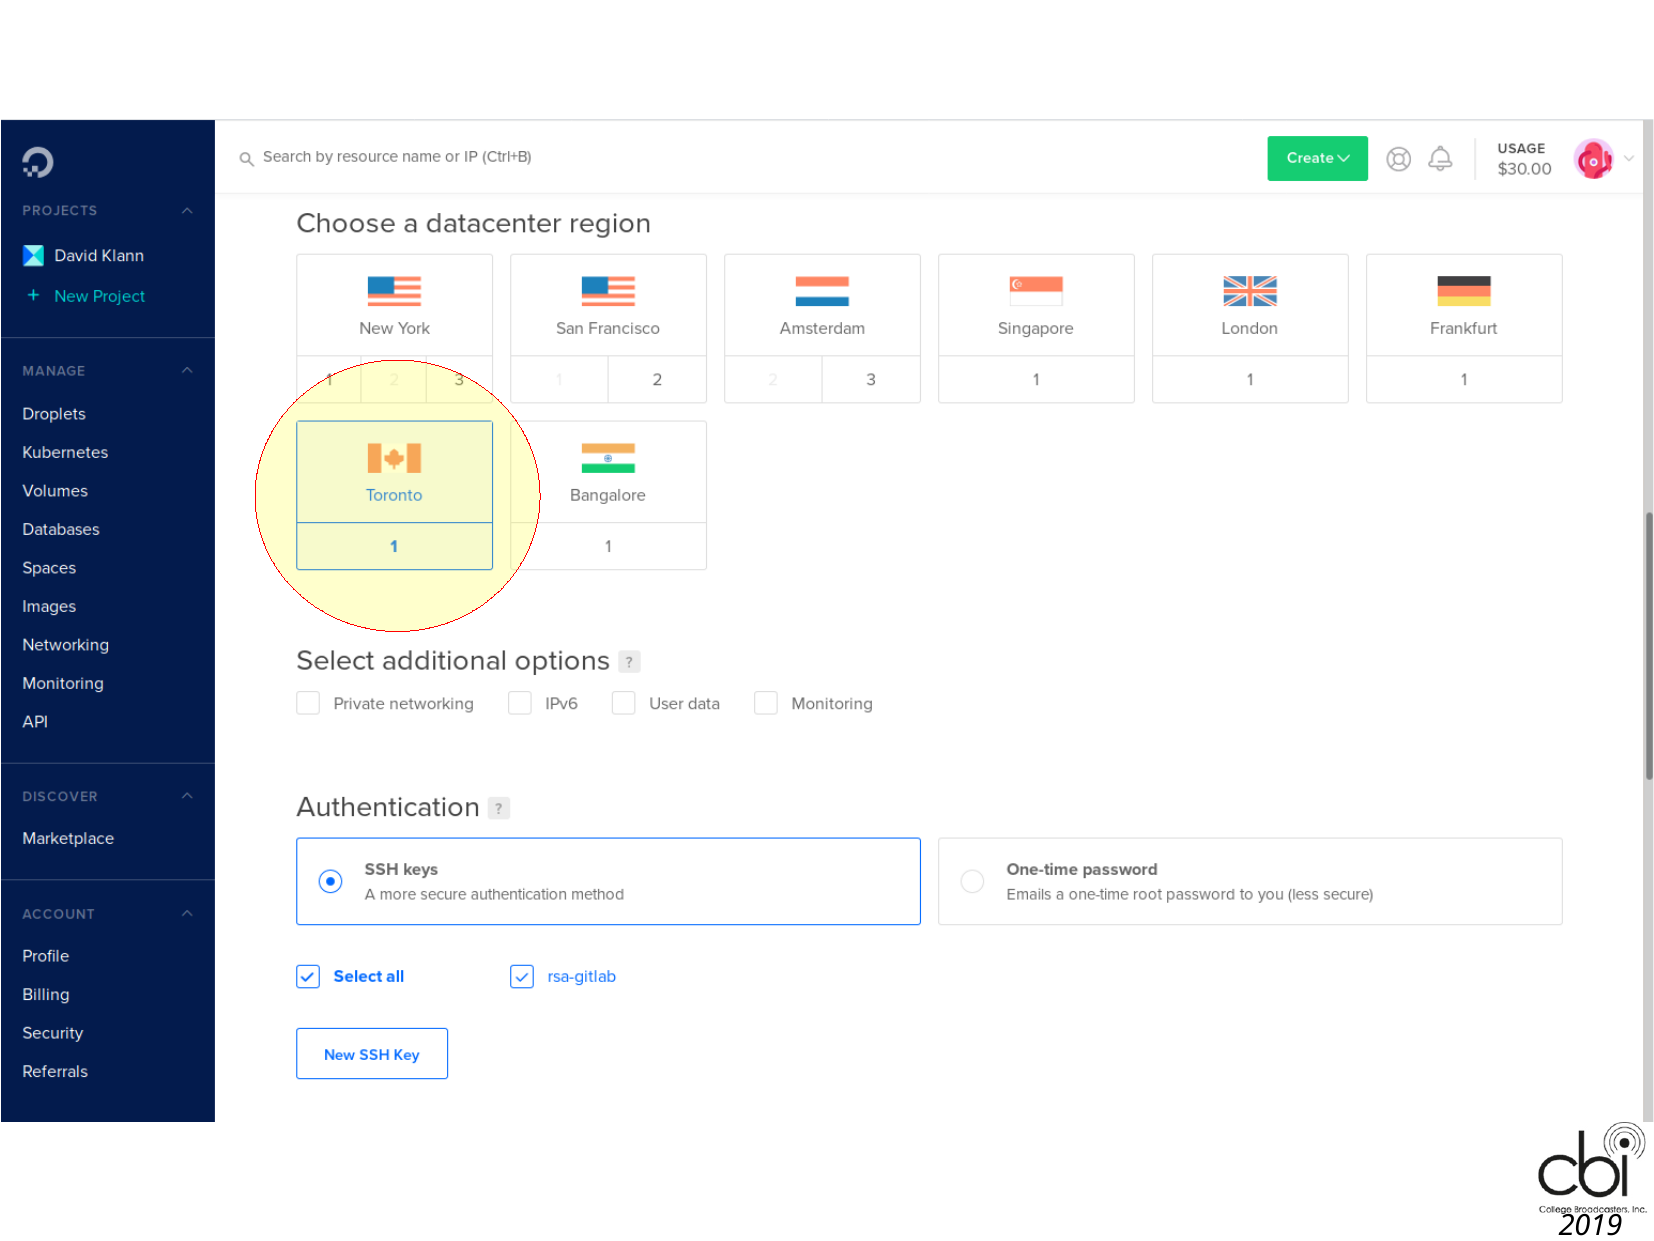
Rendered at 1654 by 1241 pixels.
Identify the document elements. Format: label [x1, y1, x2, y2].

text_box [255, 360, 541, 632]
picture [1, 119, 1654, 1216]
